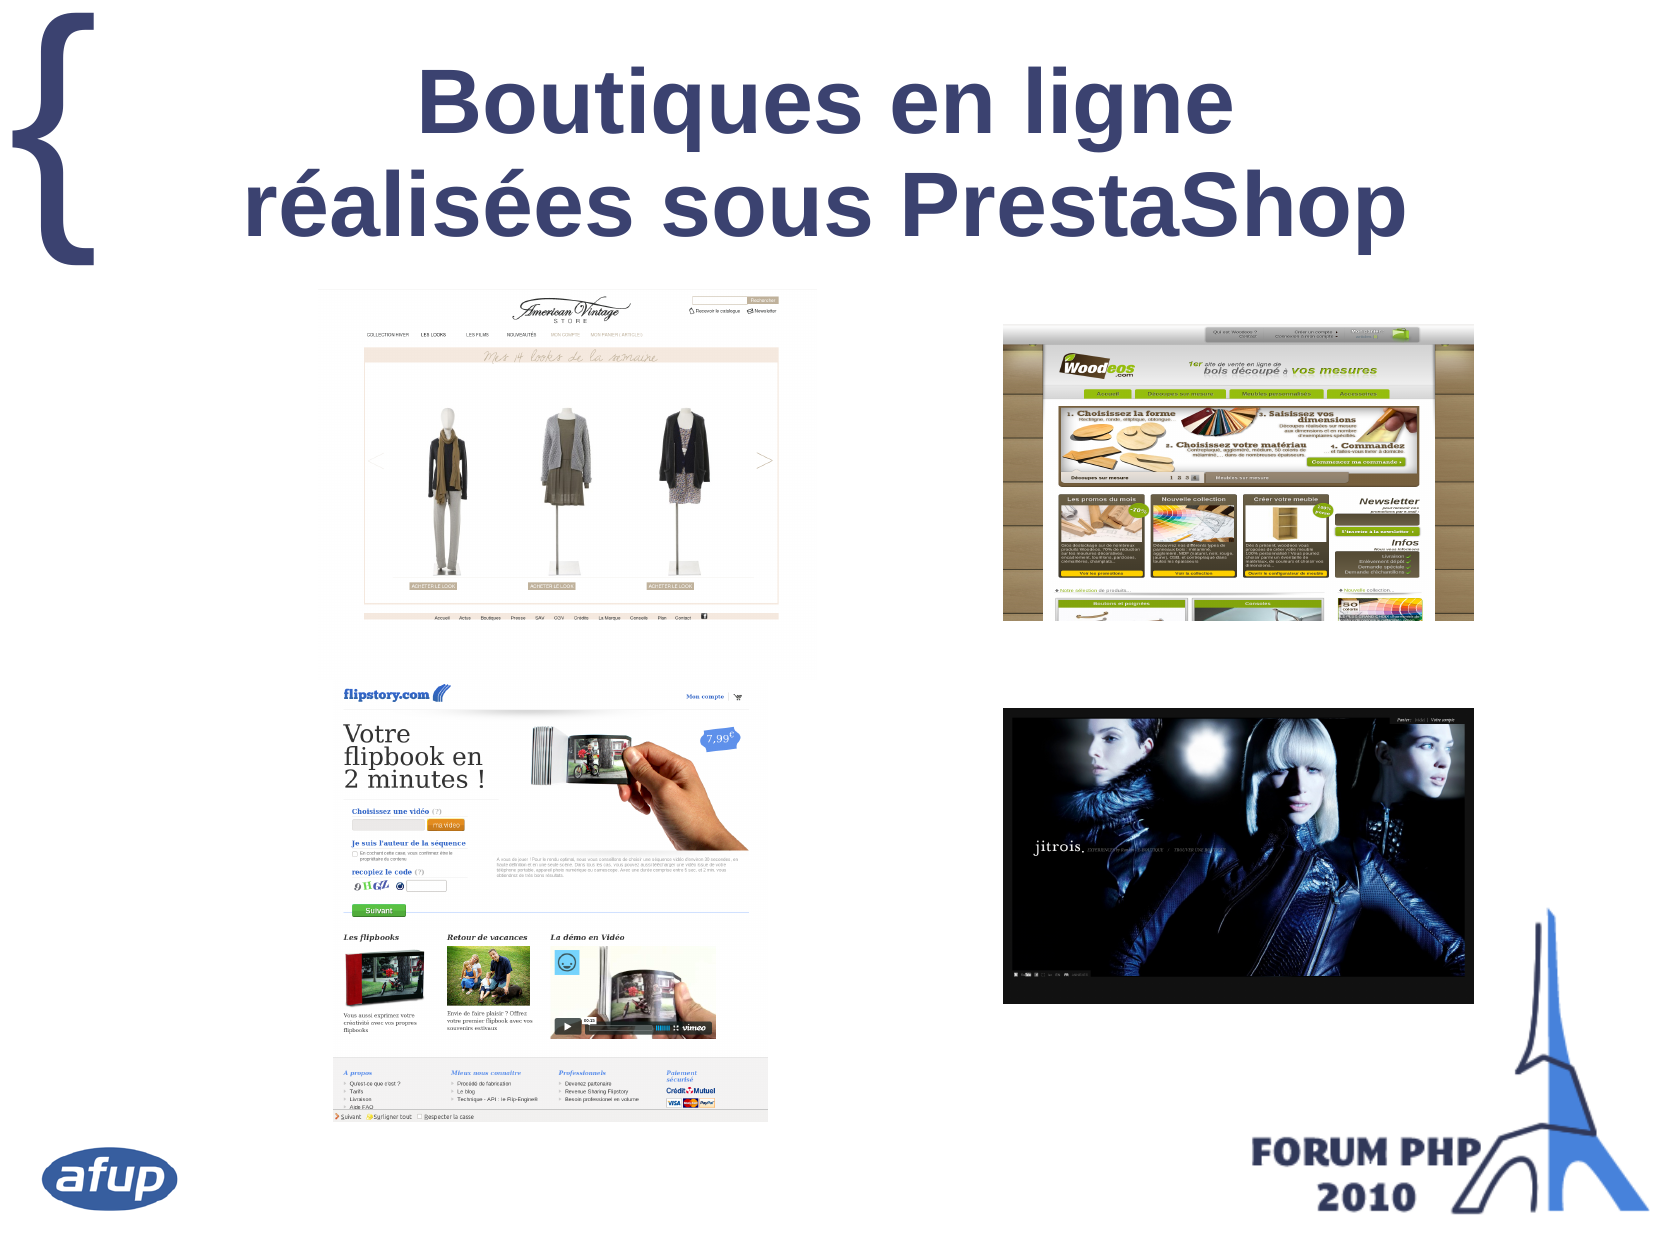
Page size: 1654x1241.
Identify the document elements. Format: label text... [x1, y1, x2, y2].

picture [41, 1146, 178, 1211]
picture [1003, 324, 1474, 621]
title Boutiques en ligne réalisées sous PrestaShop [82, 49, 1571, 257]
picture [318, 289, 817, 1123]
picture [1003, 708, 1650, 1241]
